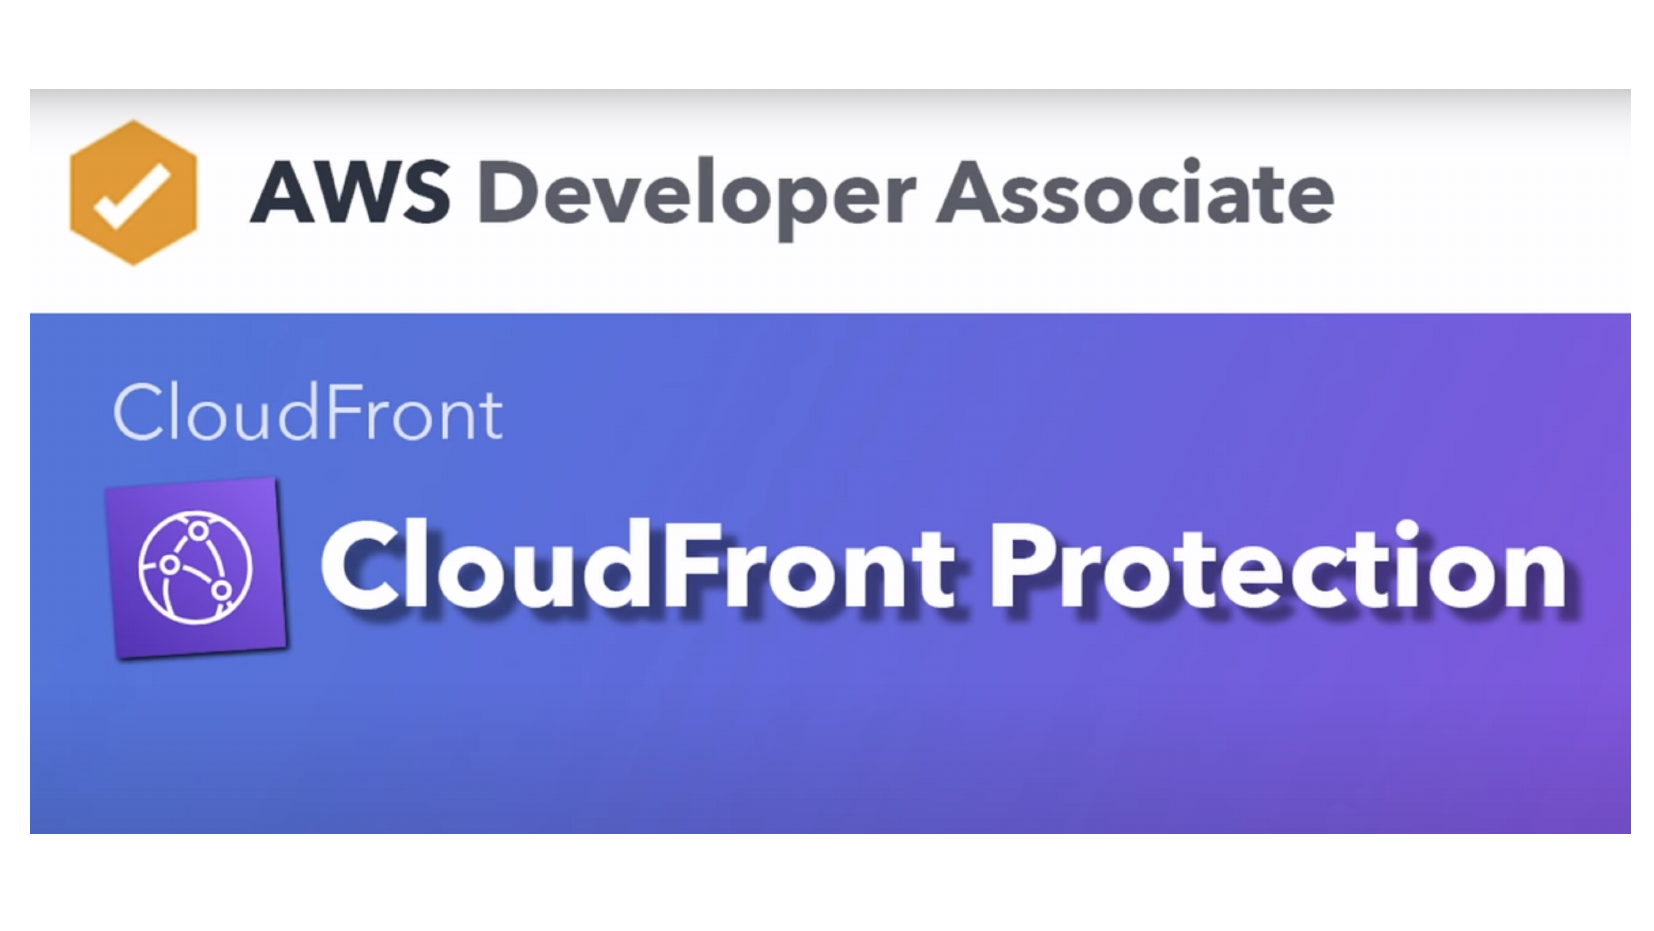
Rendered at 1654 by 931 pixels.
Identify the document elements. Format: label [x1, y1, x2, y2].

picture [30, 89, 1631, 834]
